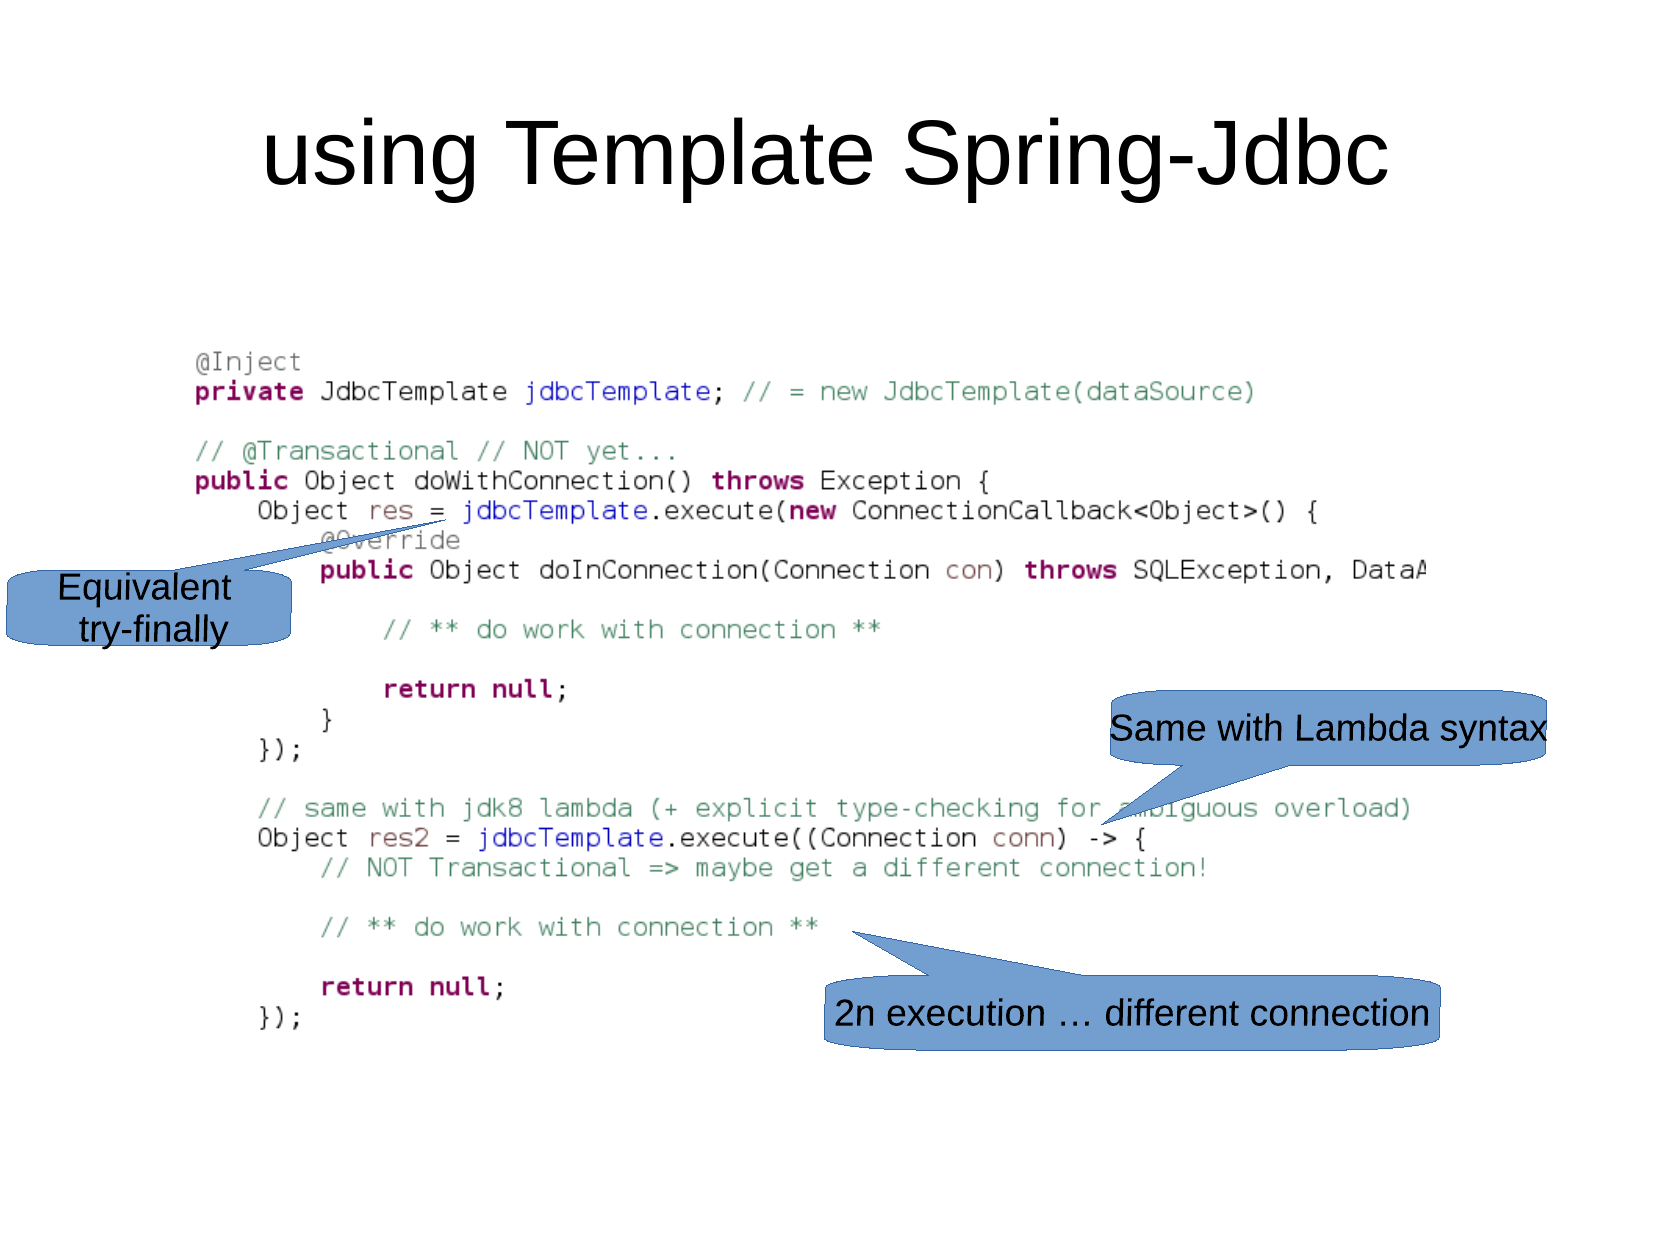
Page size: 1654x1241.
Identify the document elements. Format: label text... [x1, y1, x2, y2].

text_box 2n execution … different connection [824, 931, 1441, 1051]
text_box Same with Lambda syntax [1101, 690, 1547, 825]
text_box Equivalent try-finally [6, 519, 446, 646]
picture [181, 344, 1426, 1041]
title using Template Spring-Jdbc [82, 49, 1571, 257]
